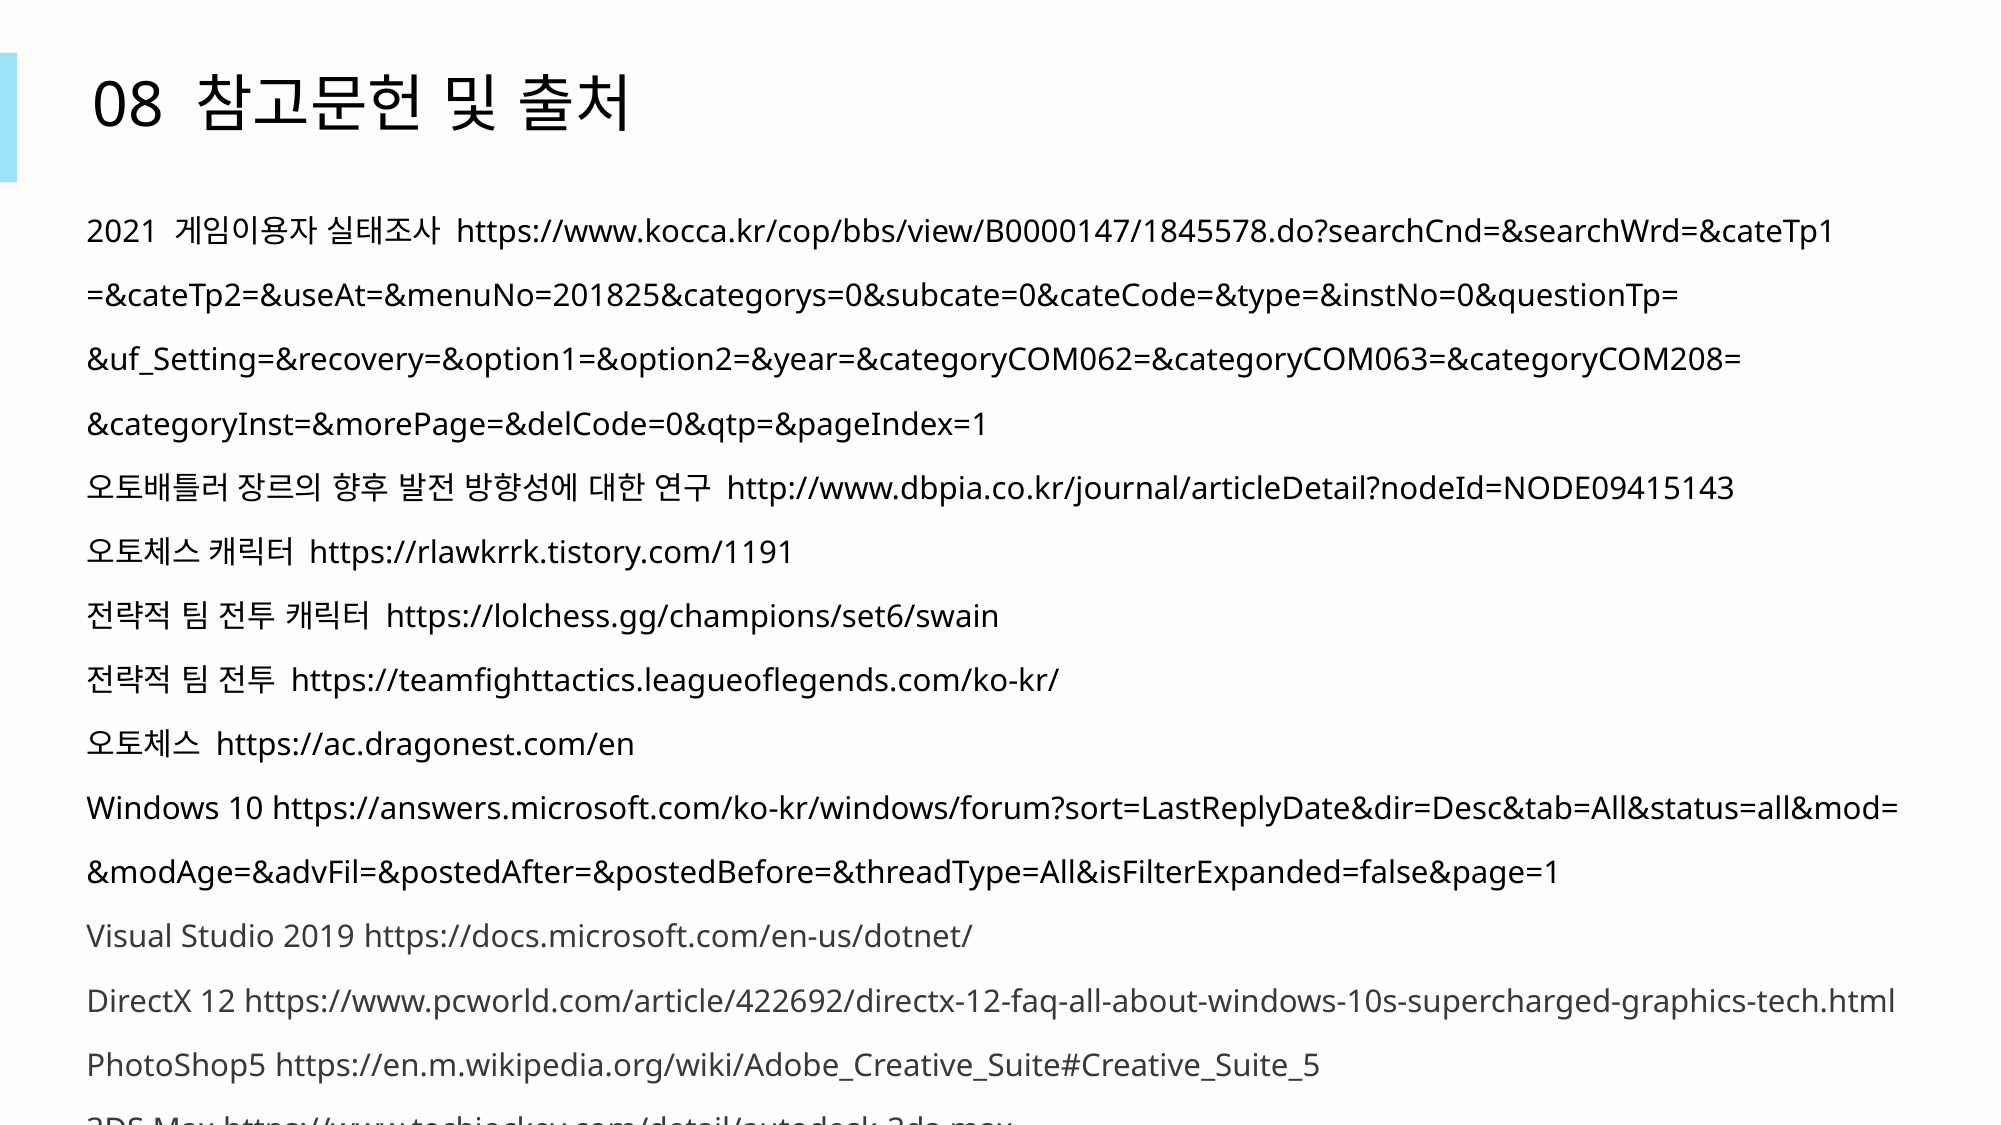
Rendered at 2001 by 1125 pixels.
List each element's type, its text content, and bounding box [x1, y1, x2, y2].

text_box [0, 53, 17, 182]
text_box 08 참고문헌 및 출처 [77, 56, 713, 148]
text_box 2021 게임이용자 실태조사 https://www.kocca.kr/cop/bbs/view/B0000147/1845578.do?searchCnd=&searchWrd=&cateTp1 =&cateTp2=&useAt=&menuNo=201825&categorys=0&subcate=0&cateCode=&type=&instNo=0&questionTp= &uf_Setting=&recovery=&option1=&option2=&year=&categoryCOM062=&categoryCOM063=&categoryCOM208= &categoryInst=&morePage=&delCode=0&qtp=&pageIndex=1 오토배틀러 장르의 향후 발전 방향성에 대한 연구 http://www.dbpia.co.kr/journal/articleDetail?nodeId=NODE09415143 오토체스 캐릭터 https://rlawkrrk.tistory.com/1191 전략적 팀 전투 캐릭터 https://lolchess.gg/champions/set6/swain 전략적 팀 전투 https://teamfighttactics.leagueoflegends.com/ko-kr/ 오토체스 https://ac.dragonest.com/en Windows 10 https://answers.microsoft.com/ko-kr/windows/forum?sort=LastReplyDate&dir=Desc&tab=All&status=all&mod= &modAge=&advFil=&postedAfter=&postedBefore=&threadType=All&isFilterExpanded=false&page=1 Visual Studio 2019 https://docs.microsoft.com/en-us/dotnet/ DirectX 12 https://www.pcworld.com/article/422692/directx-12-faq-all-about-windows-10s-supercharged-graphics-tech.html PhotoShop5 https://en.m.wikipedia.org/wiki/Adobe_Creative_Suite#Creative_Suite_5 3DS Max https://www.techjockey.com/detail/autodesk-3ds-max Z brush 2021 http://pixologic.com/blog/?s=Z+brush+2021 [71, 182, 1891, 1100]
